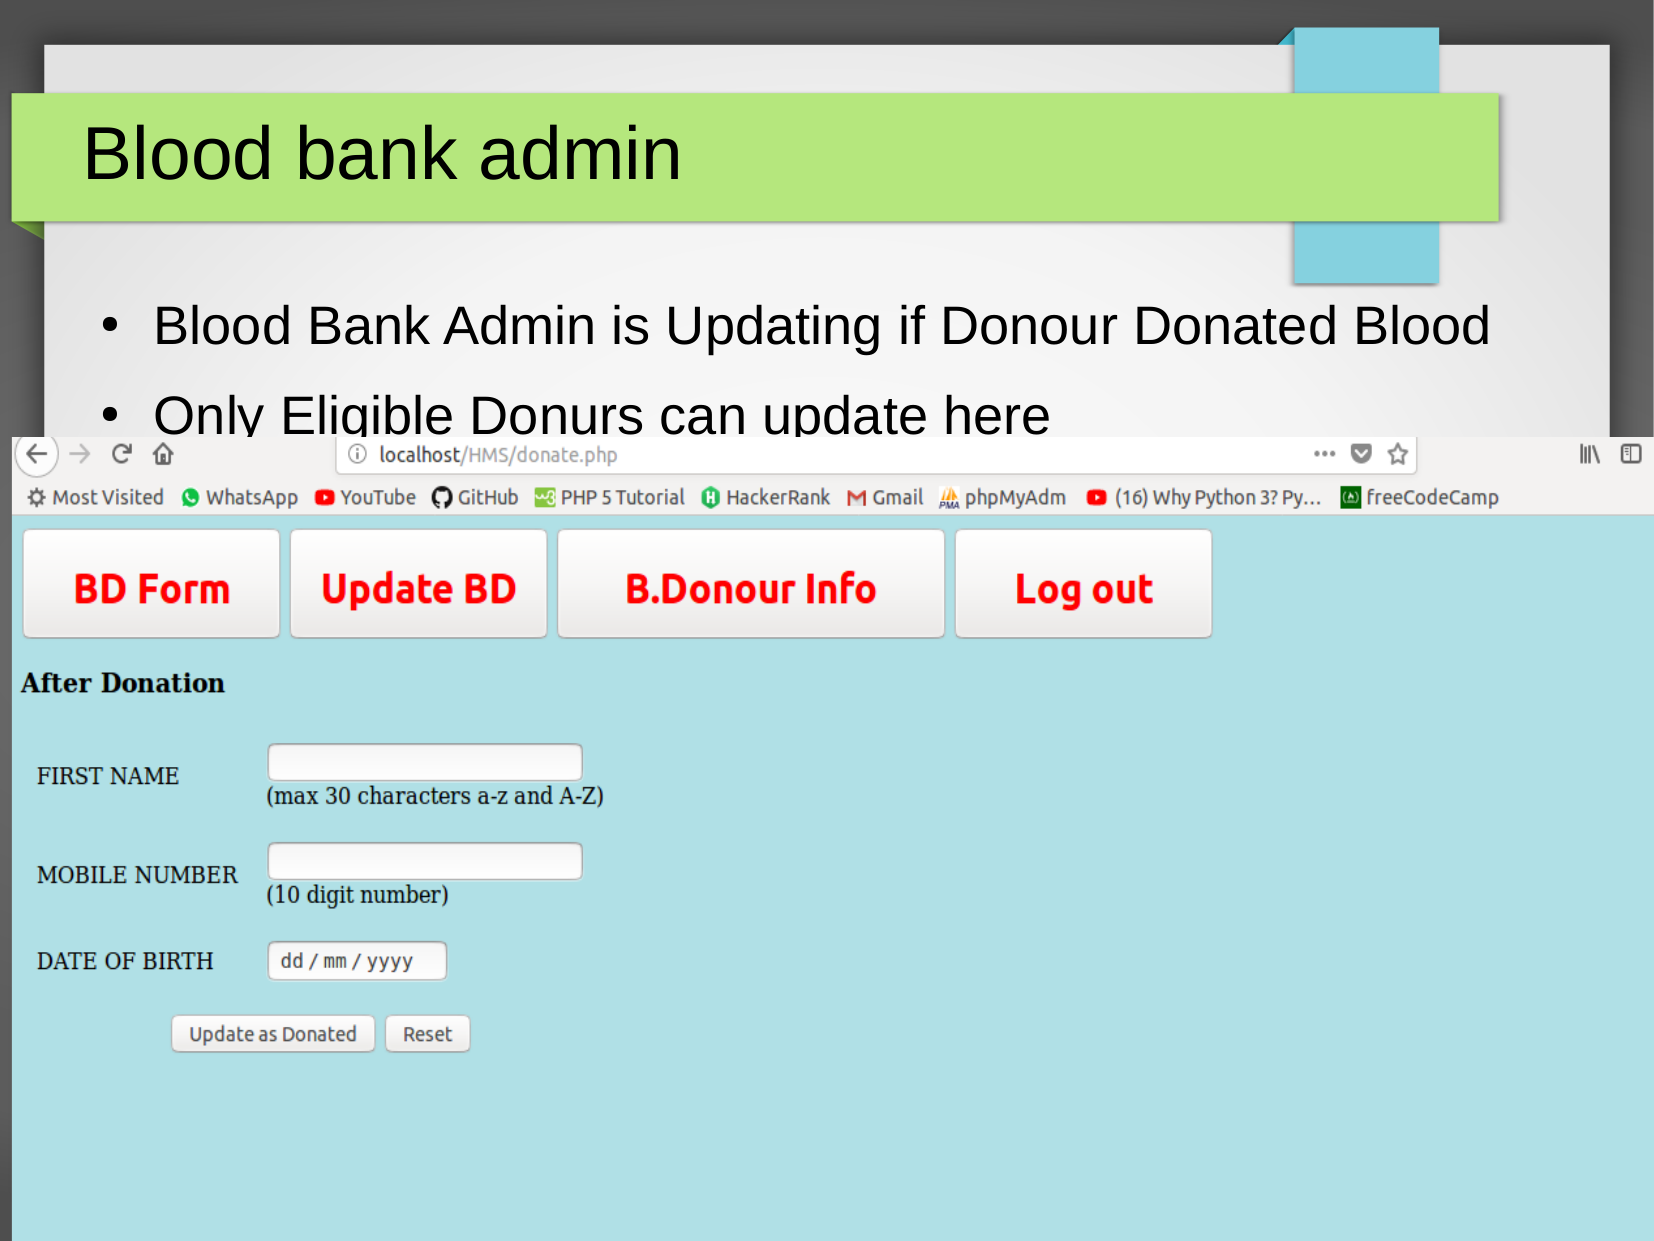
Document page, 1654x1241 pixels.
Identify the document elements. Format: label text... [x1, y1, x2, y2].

picture [0, 0, 1654, 1241]
title Blood bank admin [82, 94, 1264, 213]
list Blood Bank Admin is Updating if Donour Donated Blood Only Eligible Donurs can update here [82, 295, 1571, 437]
